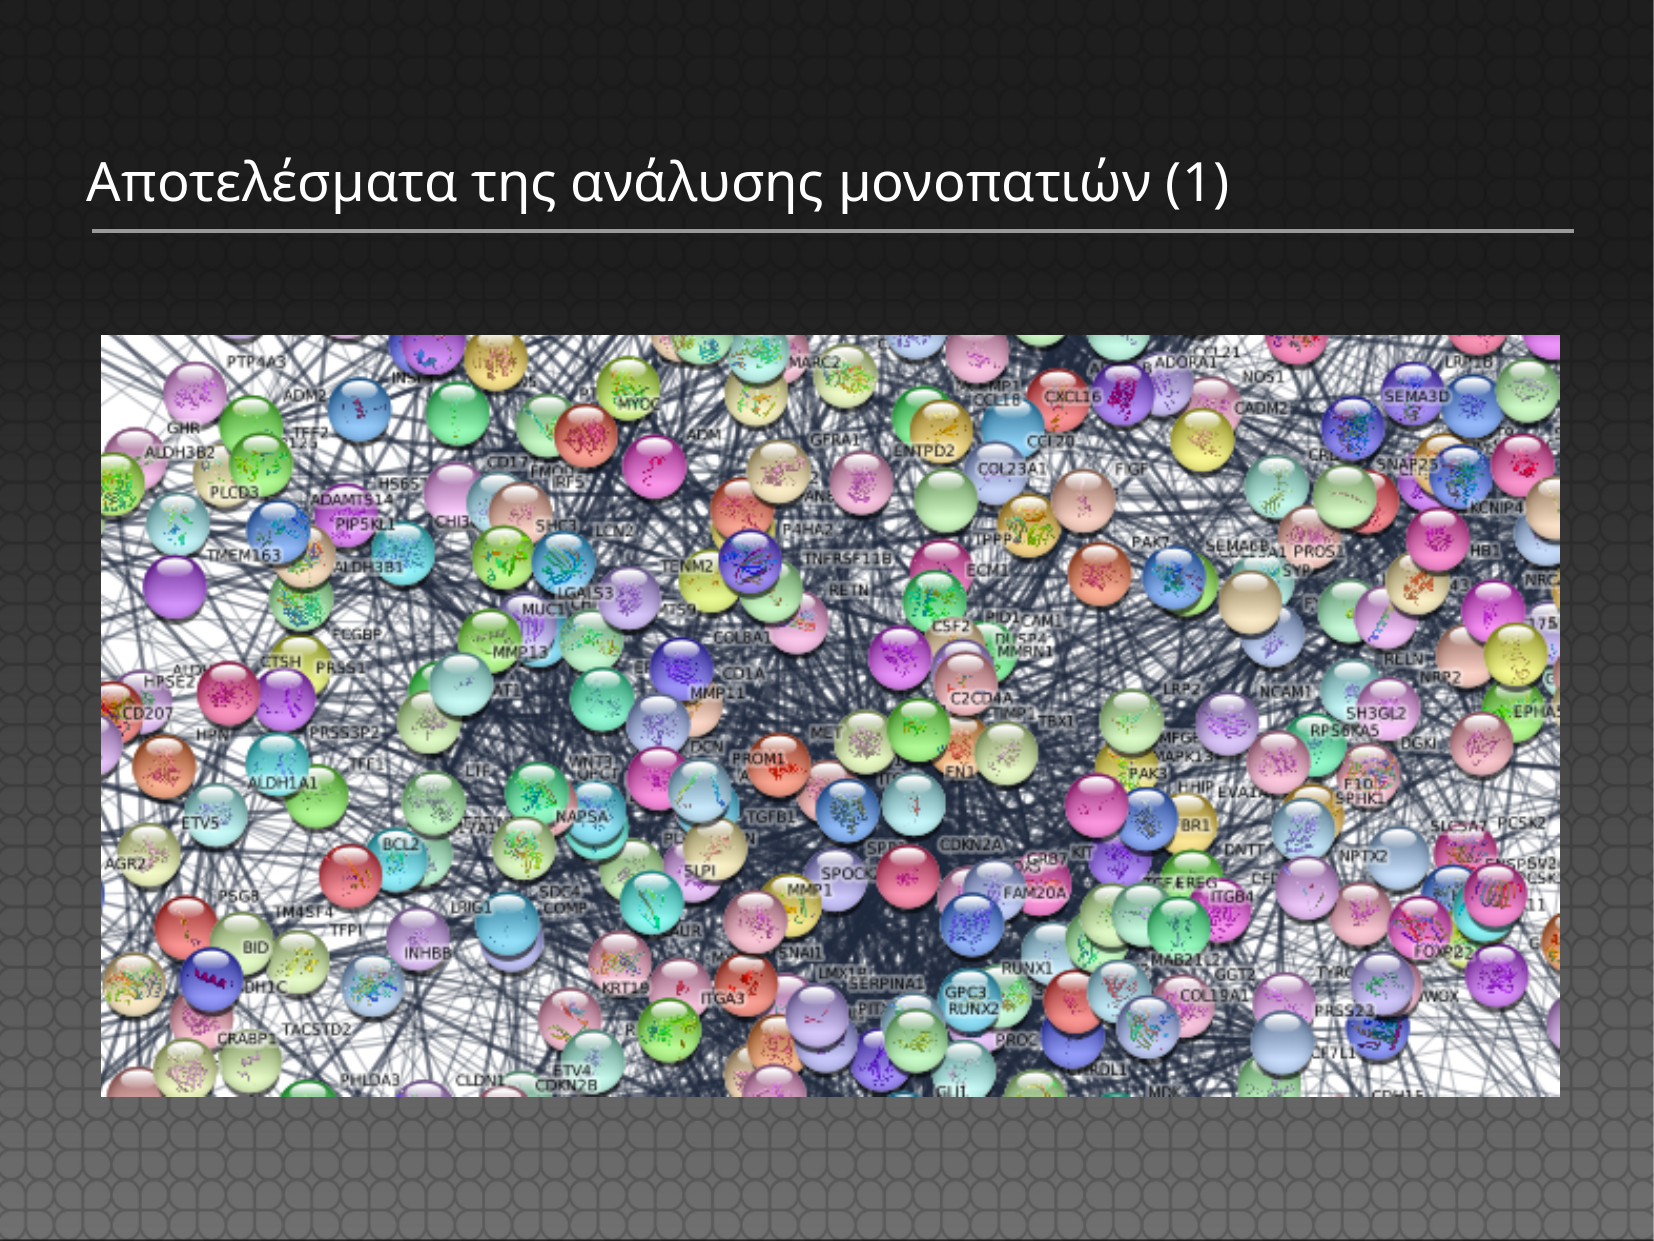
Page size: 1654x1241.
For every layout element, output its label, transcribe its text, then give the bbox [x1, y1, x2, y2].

title Αποτελέσματα της ανάλυσης μονοπατιών (1) [86, 112, 1576, 249]
picture [0, 0, 1654, 1241]
